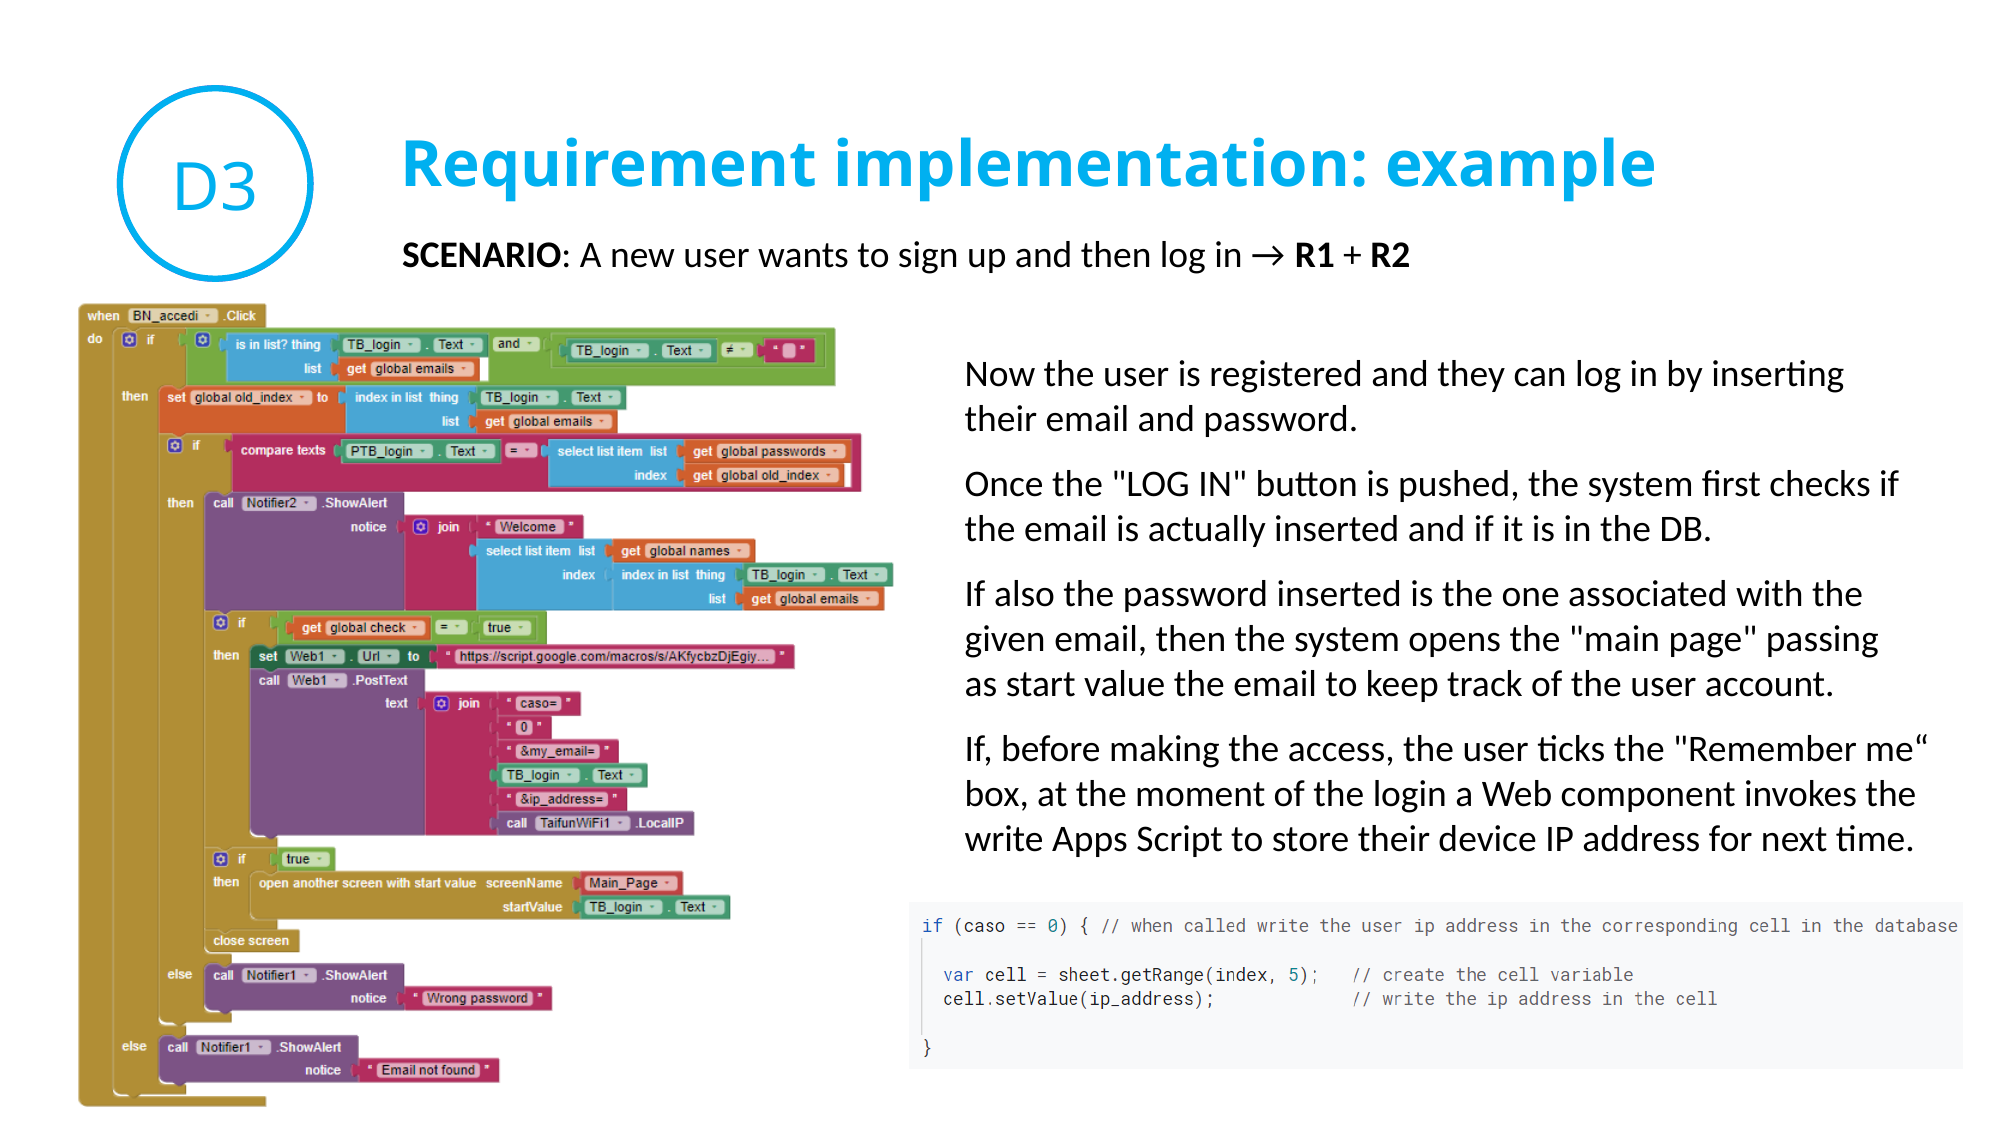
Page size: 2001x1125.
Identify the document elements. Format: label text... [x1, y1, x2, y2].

picture [909, 902, 1963, 1069]
text_box SCENARIO: A new user wants to sign up and then log in → R1 + R2 [387, 222, 1438, 284]
text_box D3 [120, 88, 311, 279]
picture [70, 300, 897, 1113]
text_box Now the user is registered and they can log in by inserting their email and password. Once the "LOG IN" button is pushed, the system first checks if the email is actually inserted and if it is in the DB. If also the password inserted is the one associated with the given email, then the system opens the "main page" passing as start value the email to keep track of the user account. If, before making the access, the user ticks the "Remember me“ box, at the moment of the login a Web component invokes the write Apps Script to store their device IP address for next time. [949, 341, 1970, 918]
list Requirement implementation: example [385, 124, 1812, 257]
